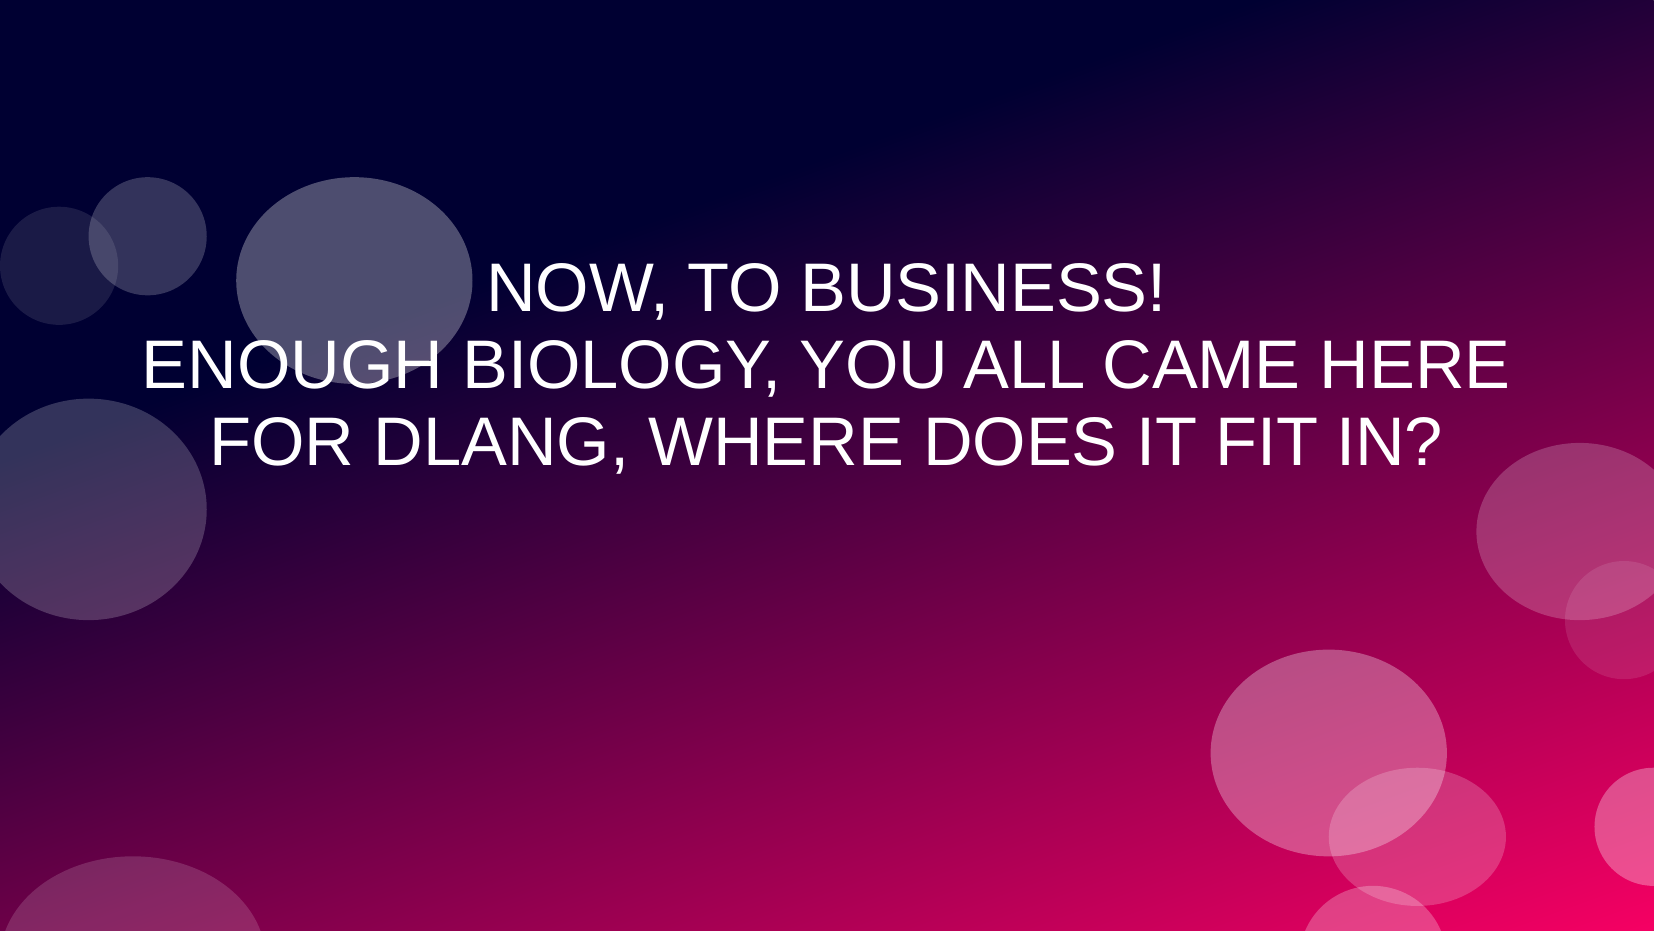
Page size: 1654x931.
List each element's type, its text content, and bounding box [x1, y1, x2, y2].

title NOW, TO BUSINESS! ENOUGH BIOLOGY, YOU ALL CAME HERE FOR DLANG, WHERE DOES IT FIT IN? [82, 249, 1571, 480]
